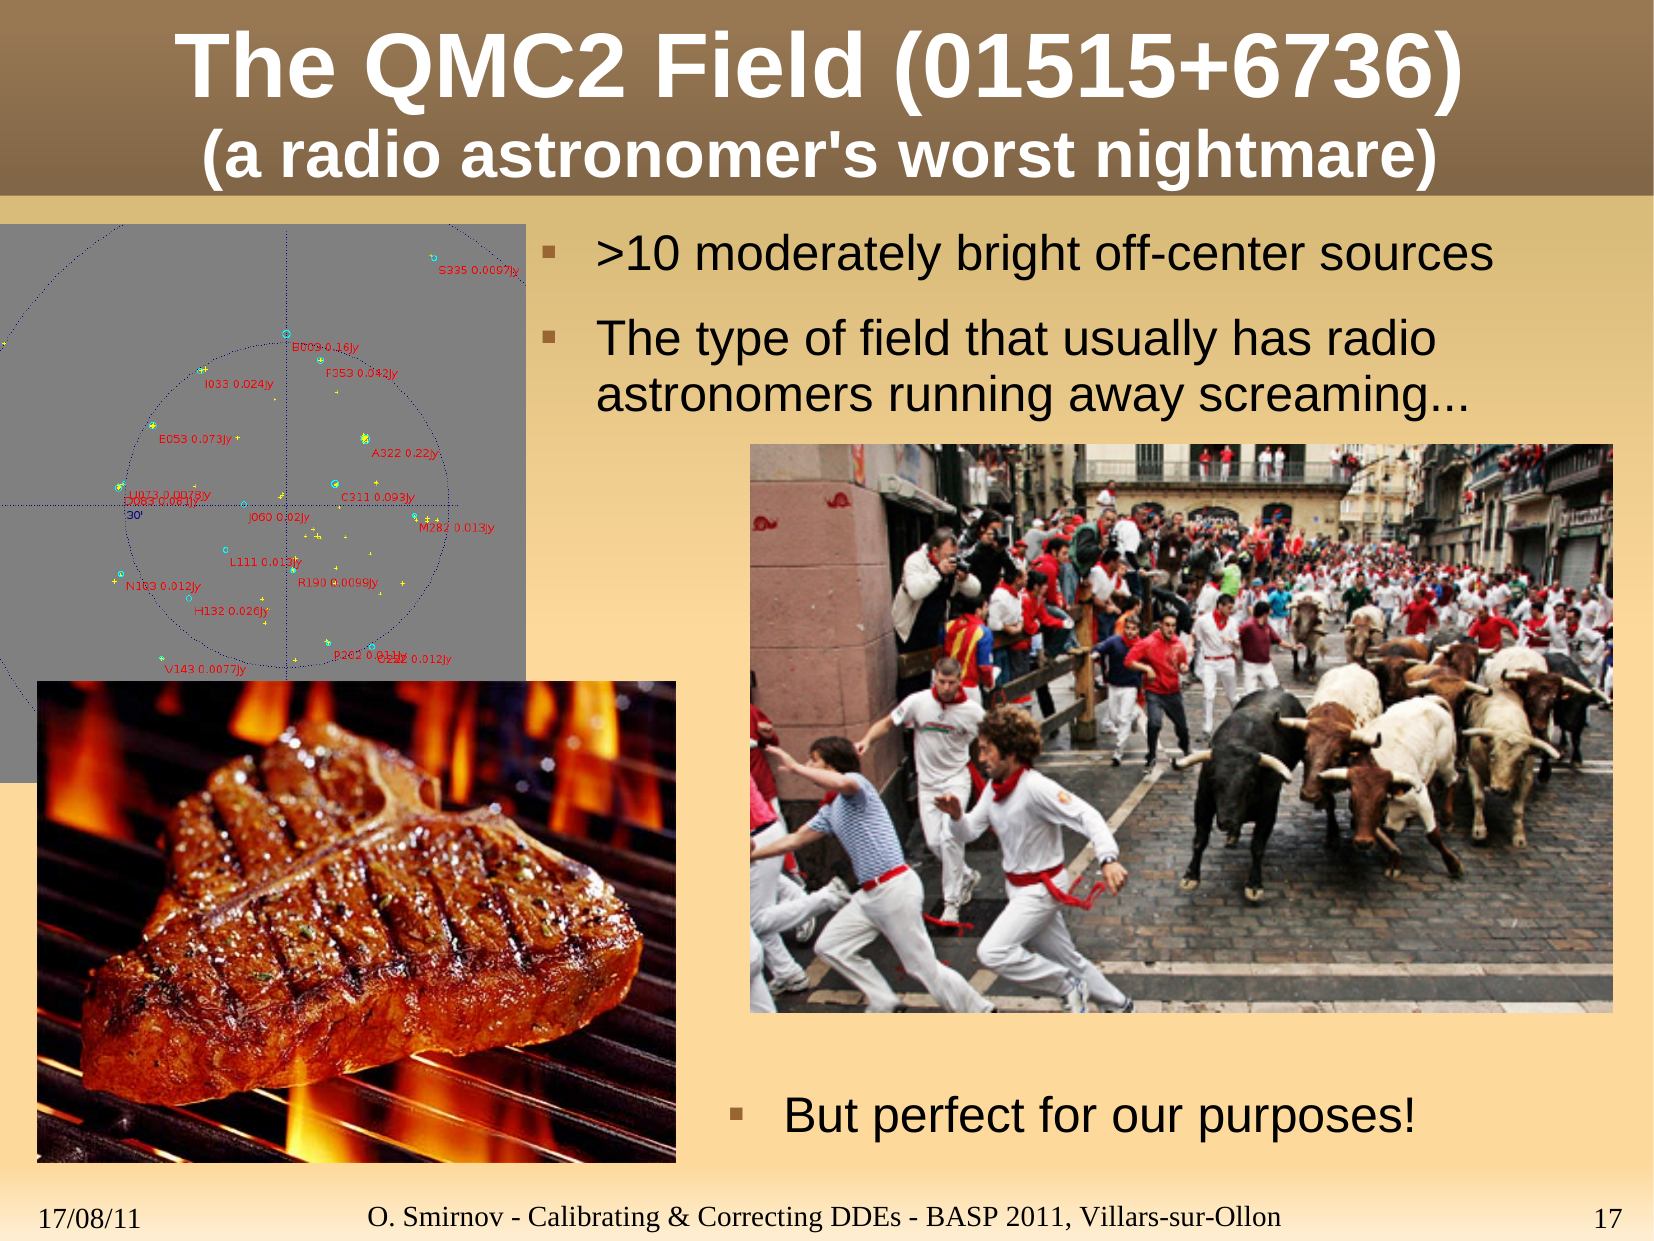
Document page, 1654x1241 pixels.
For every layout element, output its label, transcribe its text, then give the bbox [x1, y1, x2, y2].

title The QMC2 Field (01515+6736) (a radio astronomer's worst nightmare) [76, 0, 1565, 208]
list But perfect for our purposes! [712, 1087, 1639, 1163]
picture [0, 0, 1654, 1241]
list >10 moderately bright off-center sources The type of field that usually has radio astronomers running away screaming... [525, 225, 1639, 563]
